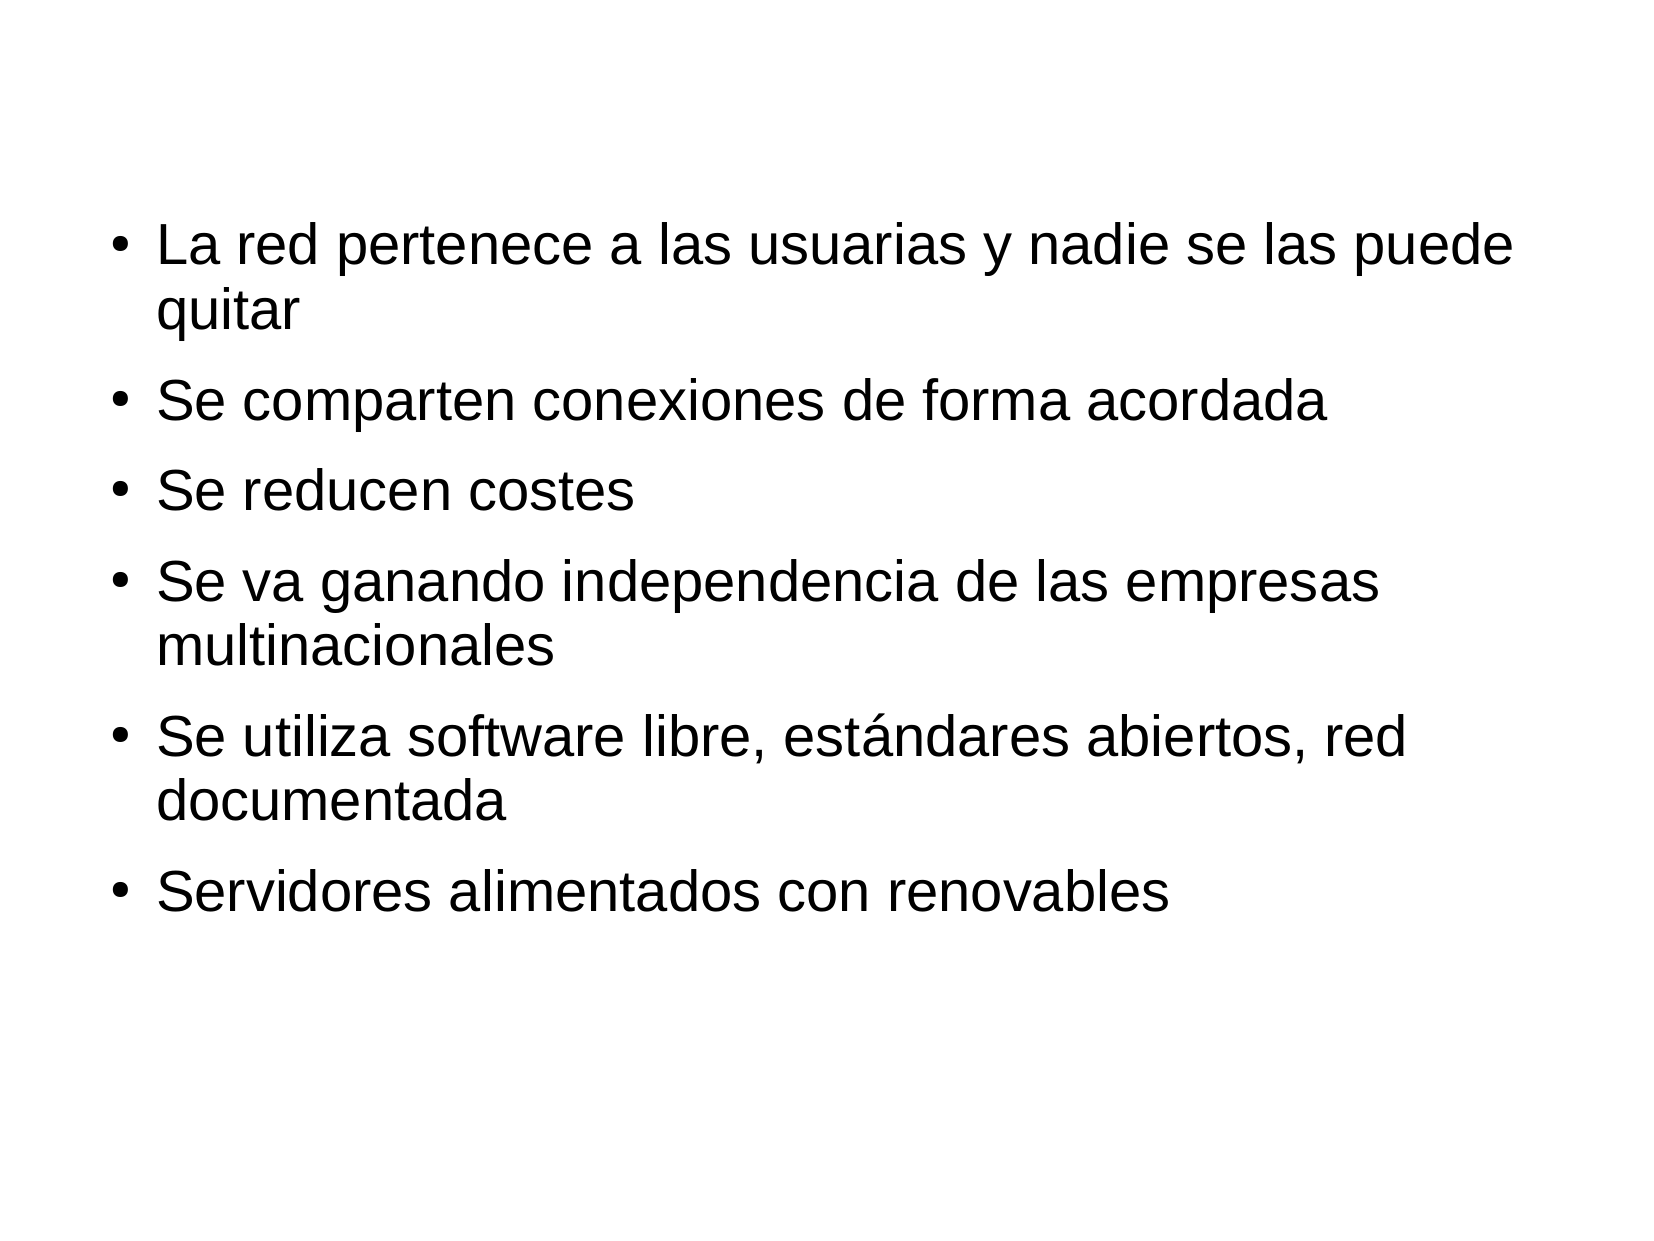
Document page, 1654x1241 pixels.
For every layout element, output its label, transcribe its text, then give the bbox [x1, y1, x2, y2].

list La red pertenece a las usuarias y nadie se las puede quitar Se comparten conexiones de forma acordada Se reducen costes Se va ganando independencia de las empresas multinacionales Se utiliza software libre, estándares abiertos, red documentada Servidores alimentados con renovables [94, 212, 1583, 932]
